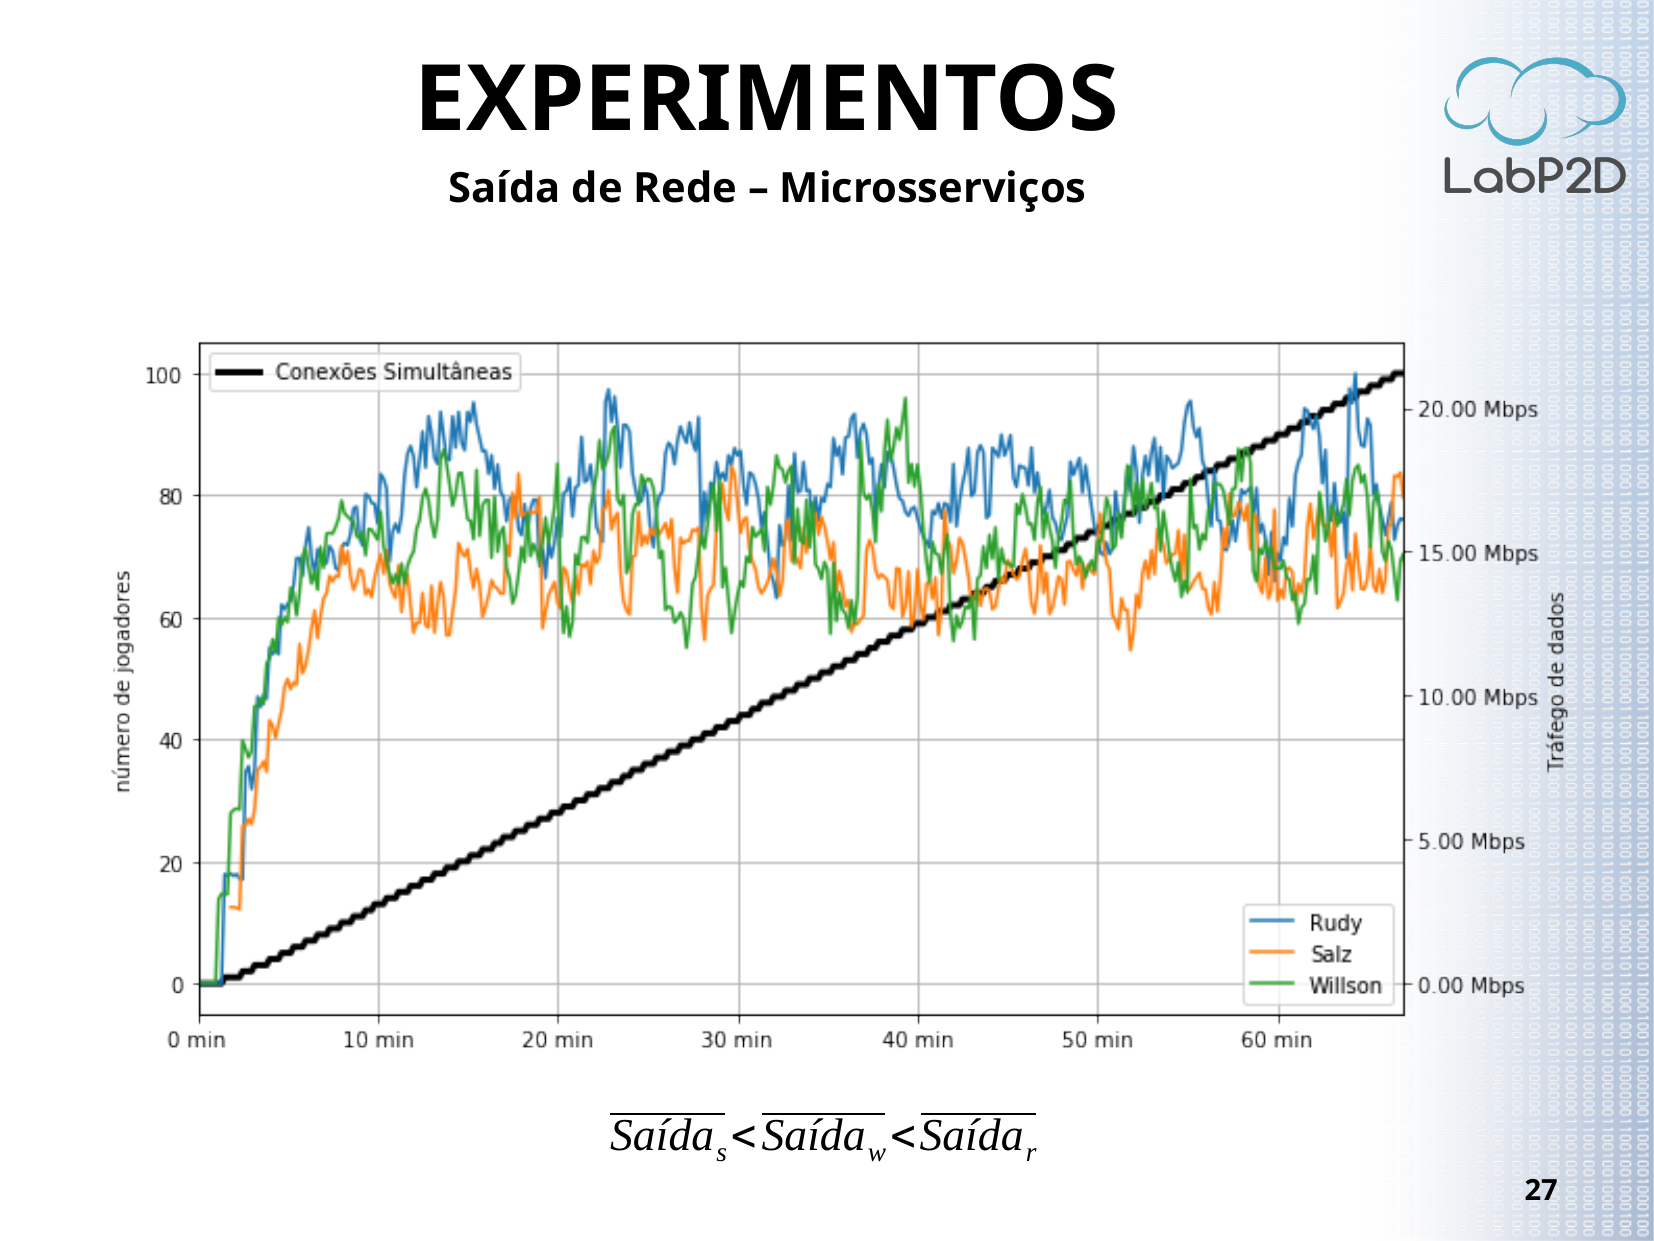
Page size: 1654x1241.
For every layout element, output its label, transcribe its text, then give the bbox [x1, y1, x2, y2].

title EXPERIMENTOS Saída de Rede – Microsserviços [82, 19, 1453, 227]
picture [99, 1, 1654, 1240]
chart [602, 1110, 1044, 1168]
